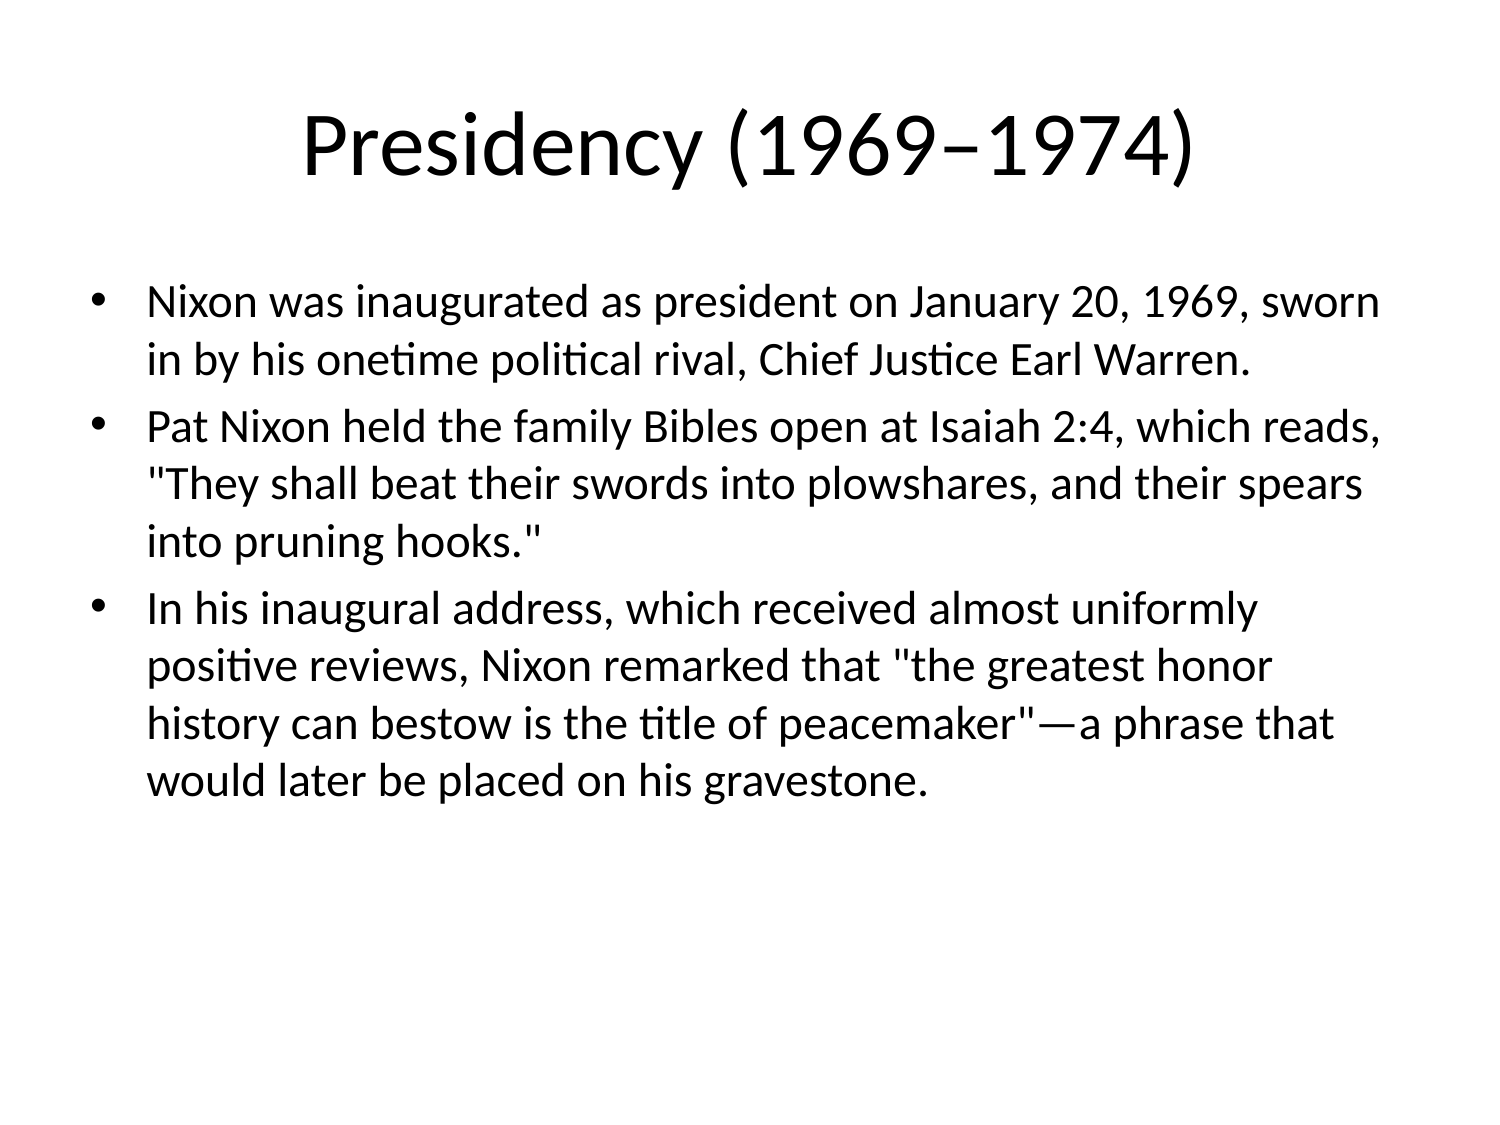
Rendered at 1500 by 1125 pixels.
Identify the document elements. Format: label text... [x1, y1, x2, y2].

title Presidency (1969–1974) [75, 45, 1425, 233]
list Nixon was inaugurated as president on January 20, 1969, sworn in by his onetime political rival, Chief Justice Earl Warren. Pat Nixon held the family Bibles open at Isaiah 2:4, which reads, "They shall beat their swords into plowshares, and their spears into pruning hooks." In his inaugural address, which received almost uniformly positive reviews, Nixon remarked that "the greatest honor history can bestow is the title of peacemaker"—a phrase that would later be placed on his gravestone. [75, 262, 1425, 1005]
